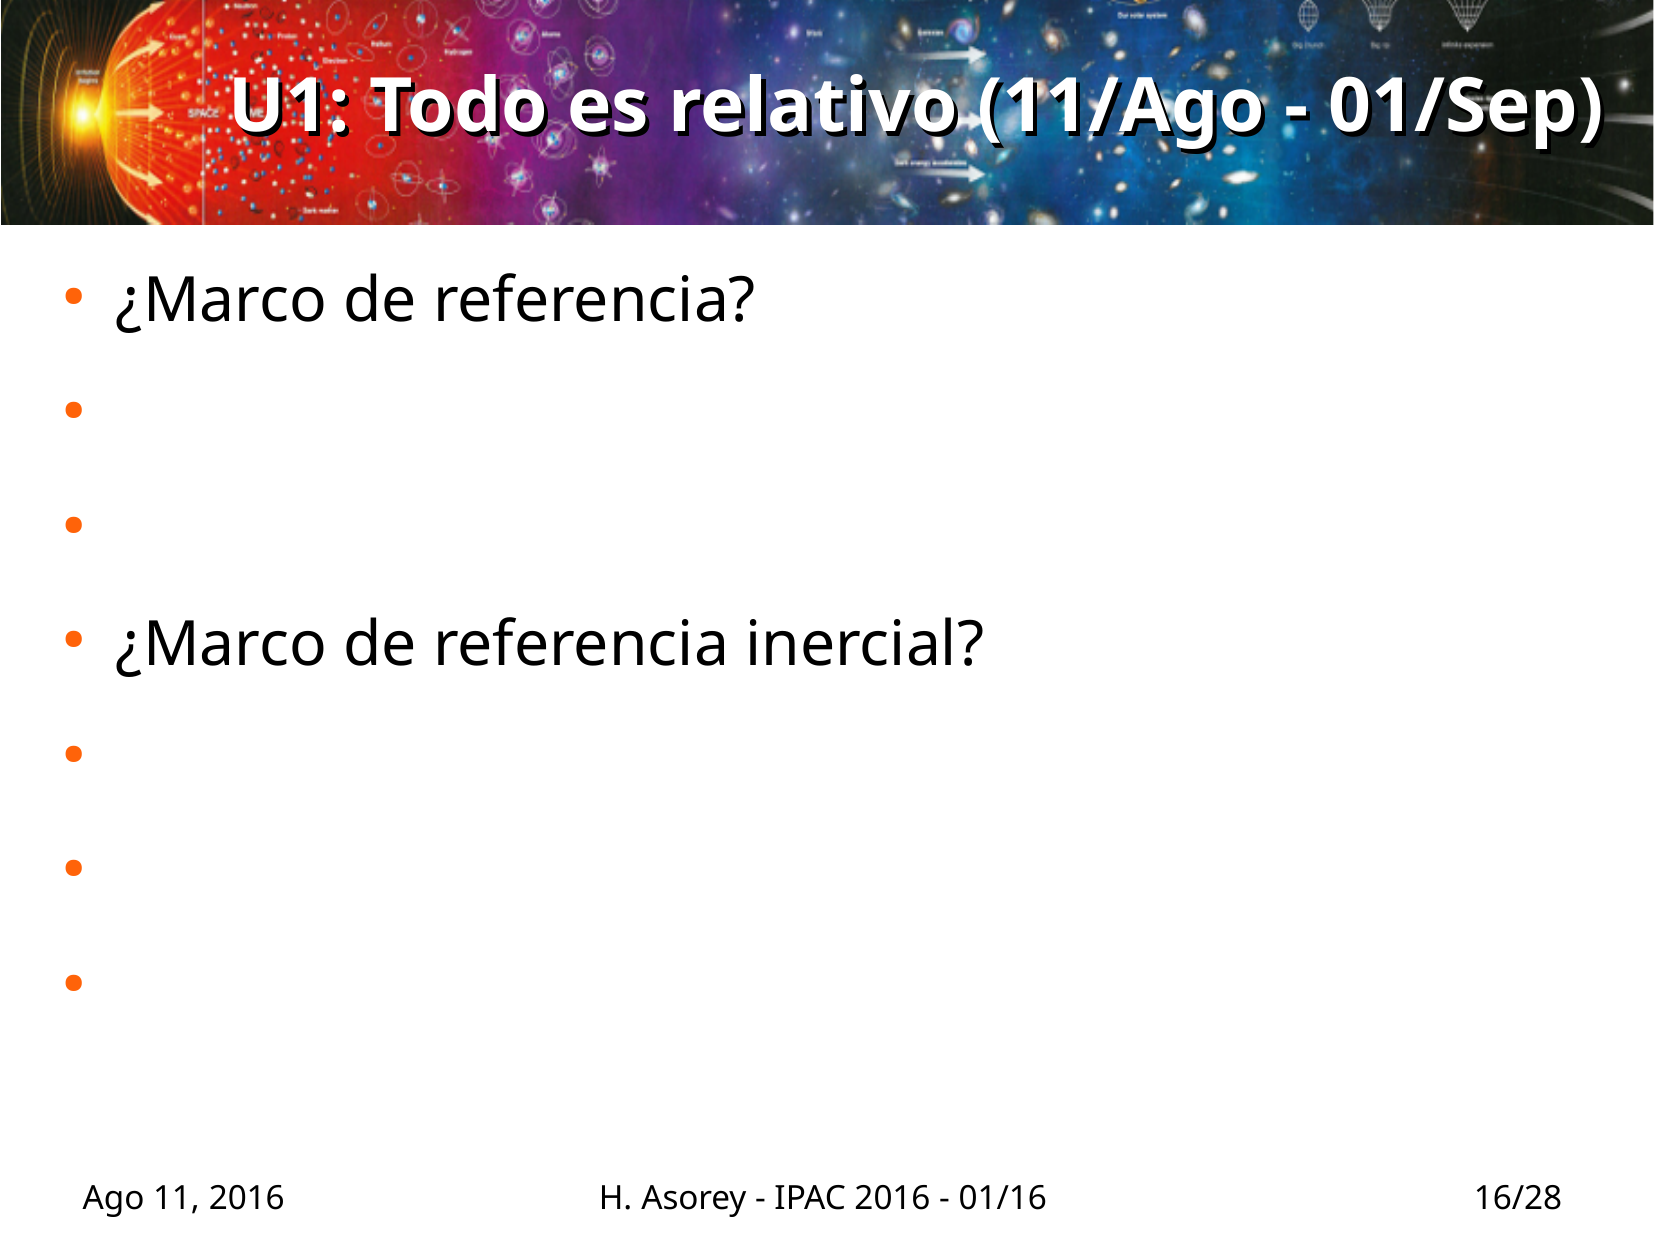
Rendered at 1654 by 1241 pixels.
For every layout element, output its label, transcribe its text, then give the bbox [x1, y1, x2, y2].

title U1: Todo es relativo (11/Ago - 01/Sep) [45, 15, 1606, 191]
list ¿Marco de referencia? ¿Marco de referencia inercial? [45, 255, 1606, 1156]
picture [1, 0, 1654, 225]
